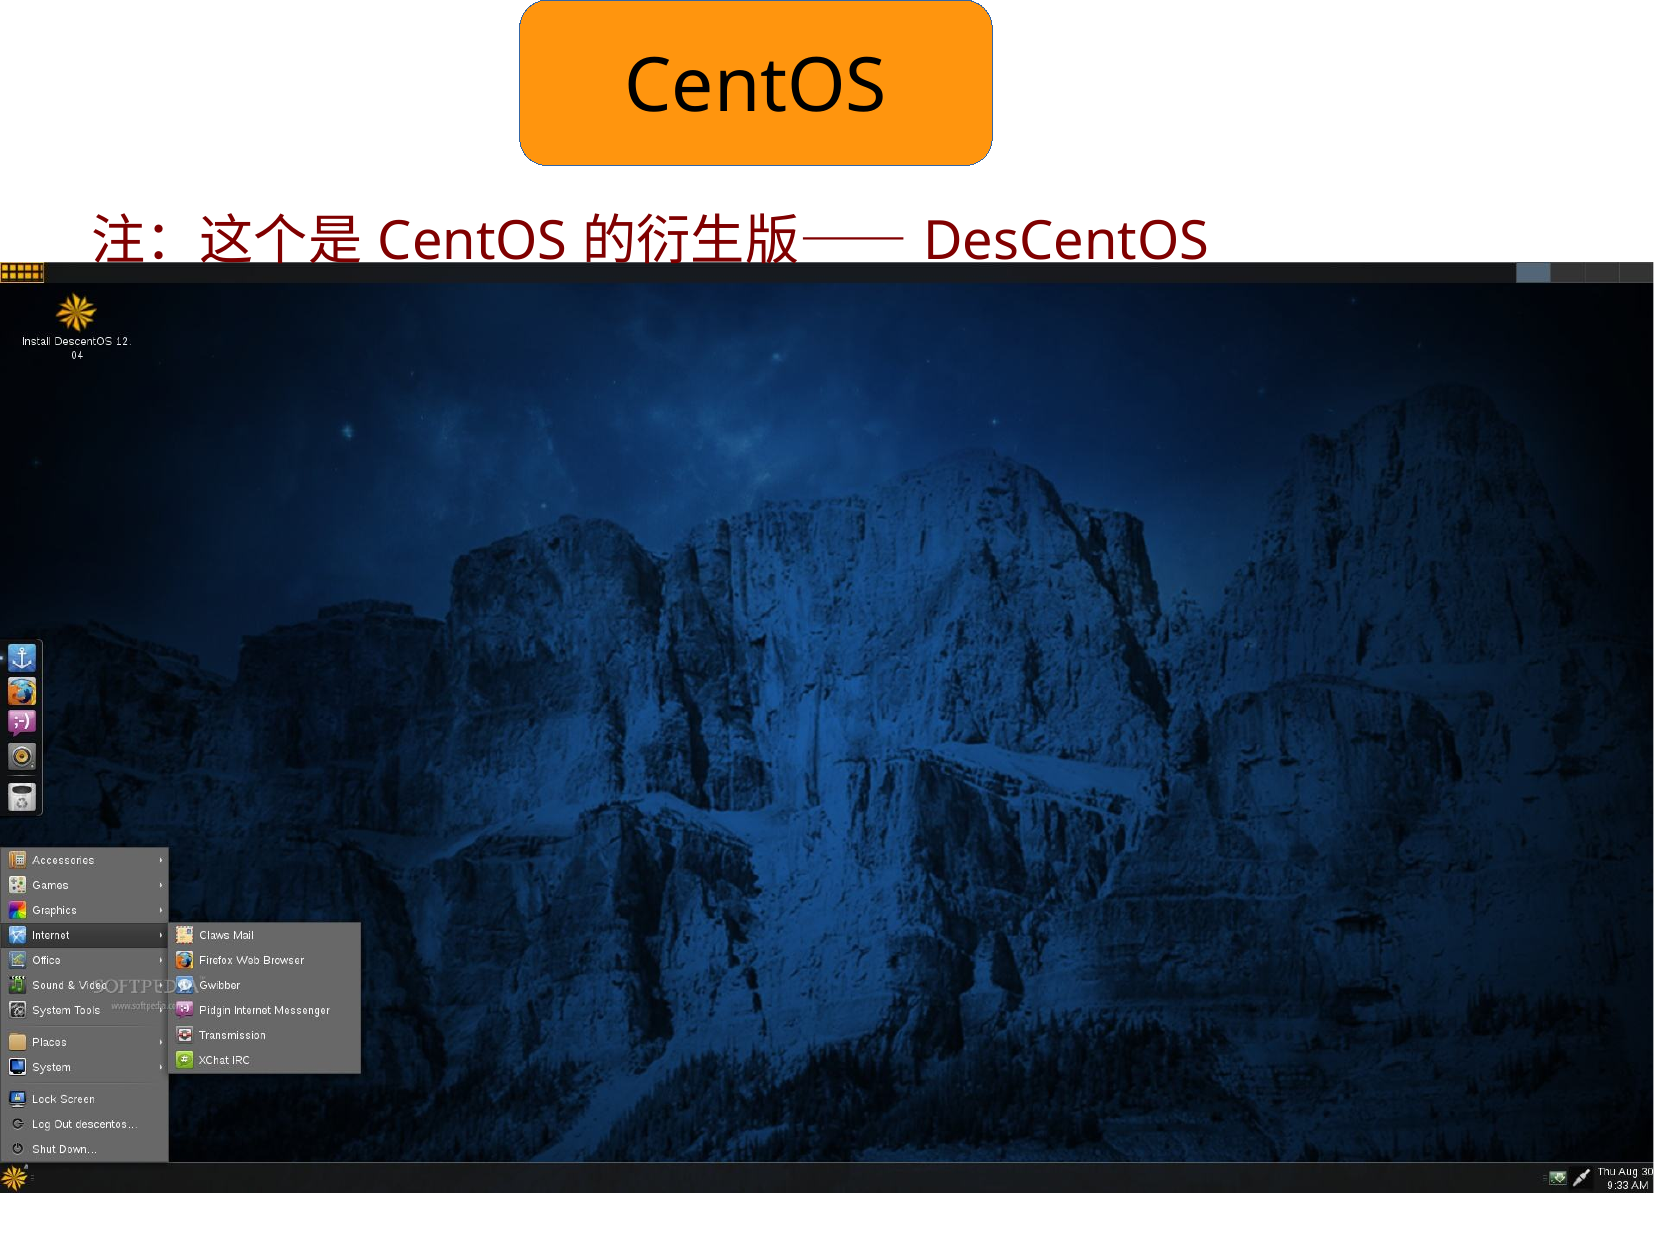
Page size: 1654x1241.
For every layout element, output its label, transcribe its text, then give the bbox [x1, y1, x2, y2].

text_box CentOS [519, 0, 993, 166]
picture [0, 262, 1654, 1193]
text_box 注：这个是CentOS的衍生版——DesCentOS [76, 188, 1312, 276]
